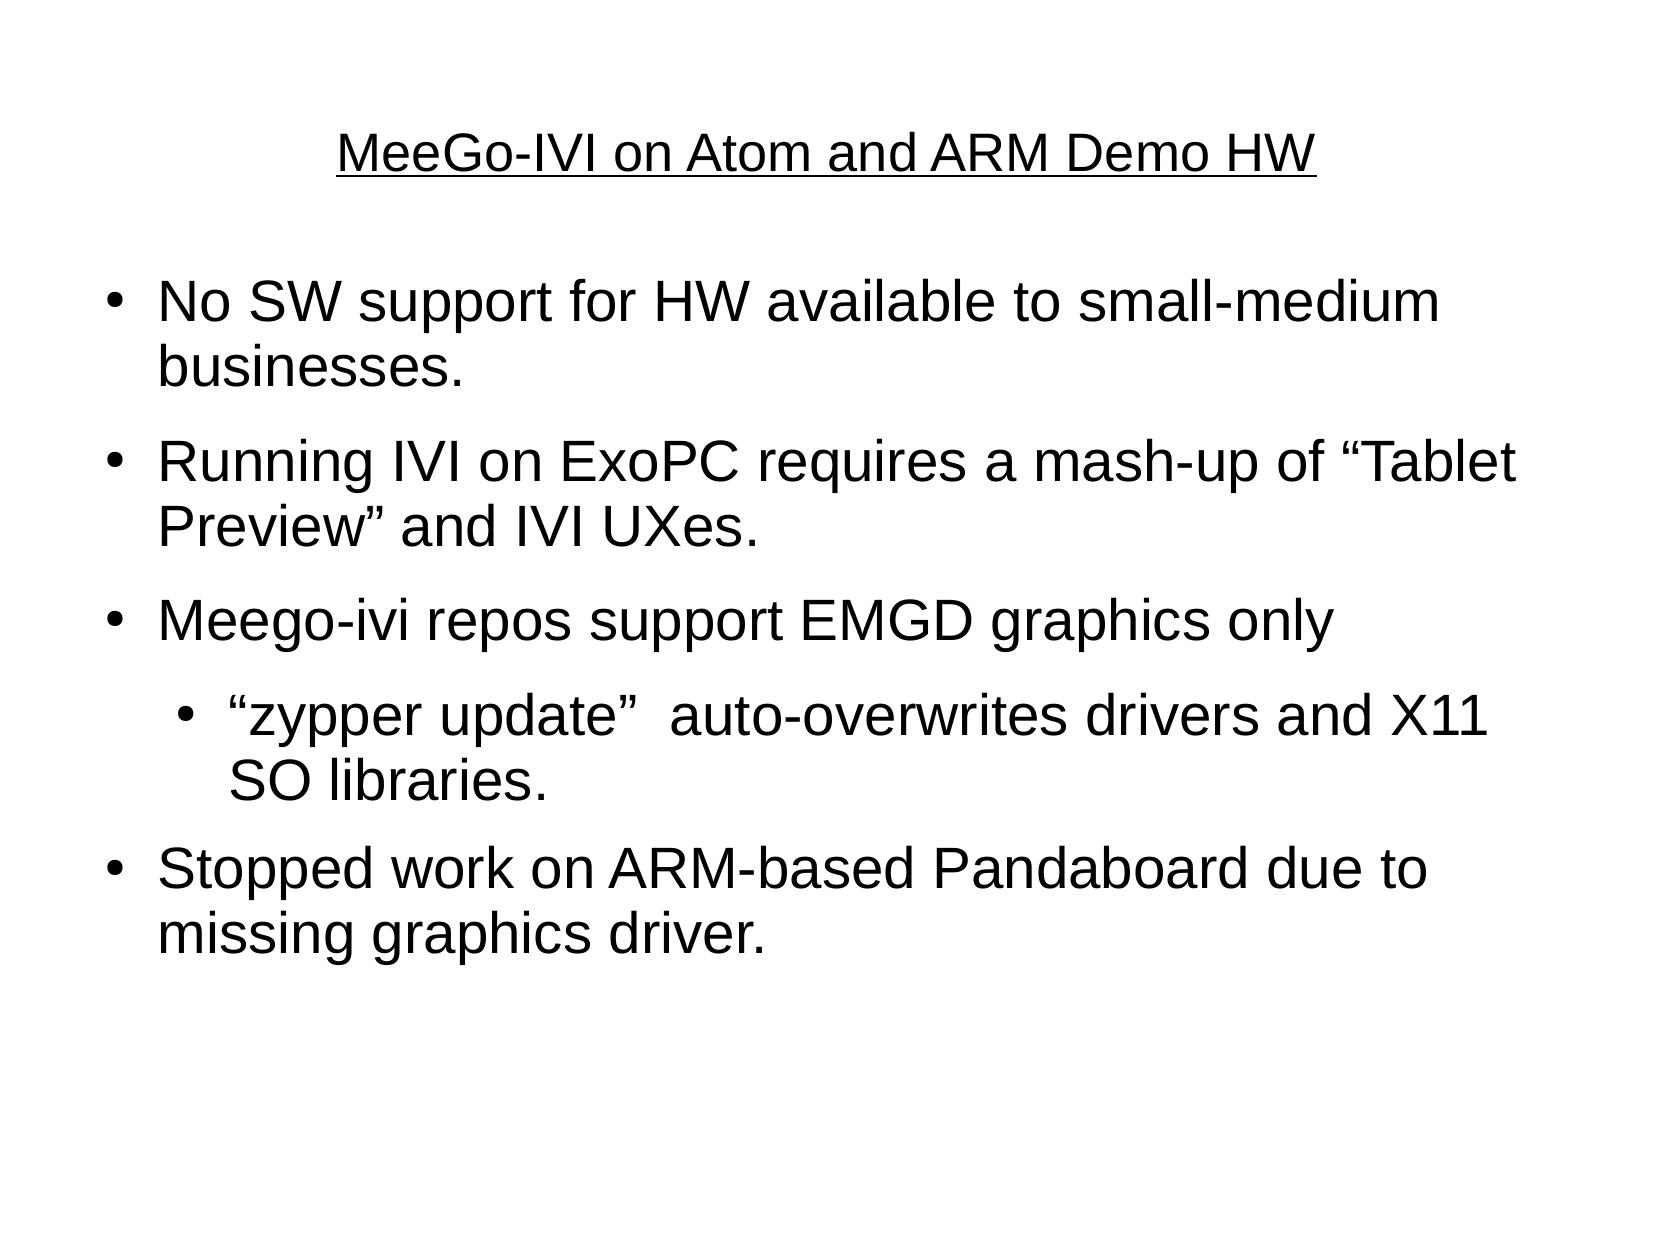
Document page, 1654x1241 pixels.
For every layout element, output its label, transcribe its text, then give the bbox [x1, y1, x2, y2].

title MeeGo-IVI on Atom and ARM Demo HW [82, 49, 1571, 257]
list No SW support for HW available to small-medium businesses. Running IVI on ExoPC requires a mash-up of “Tablet Preview” and IVI UXes. Meego-ivi repos support EMGD graphics only “zypper update” auto-overwrites drivers and X11 SO libraries. Stopped work on ARM-based Pandaboard due to missing graphics driver. [86, 268, 1576, 1088]
